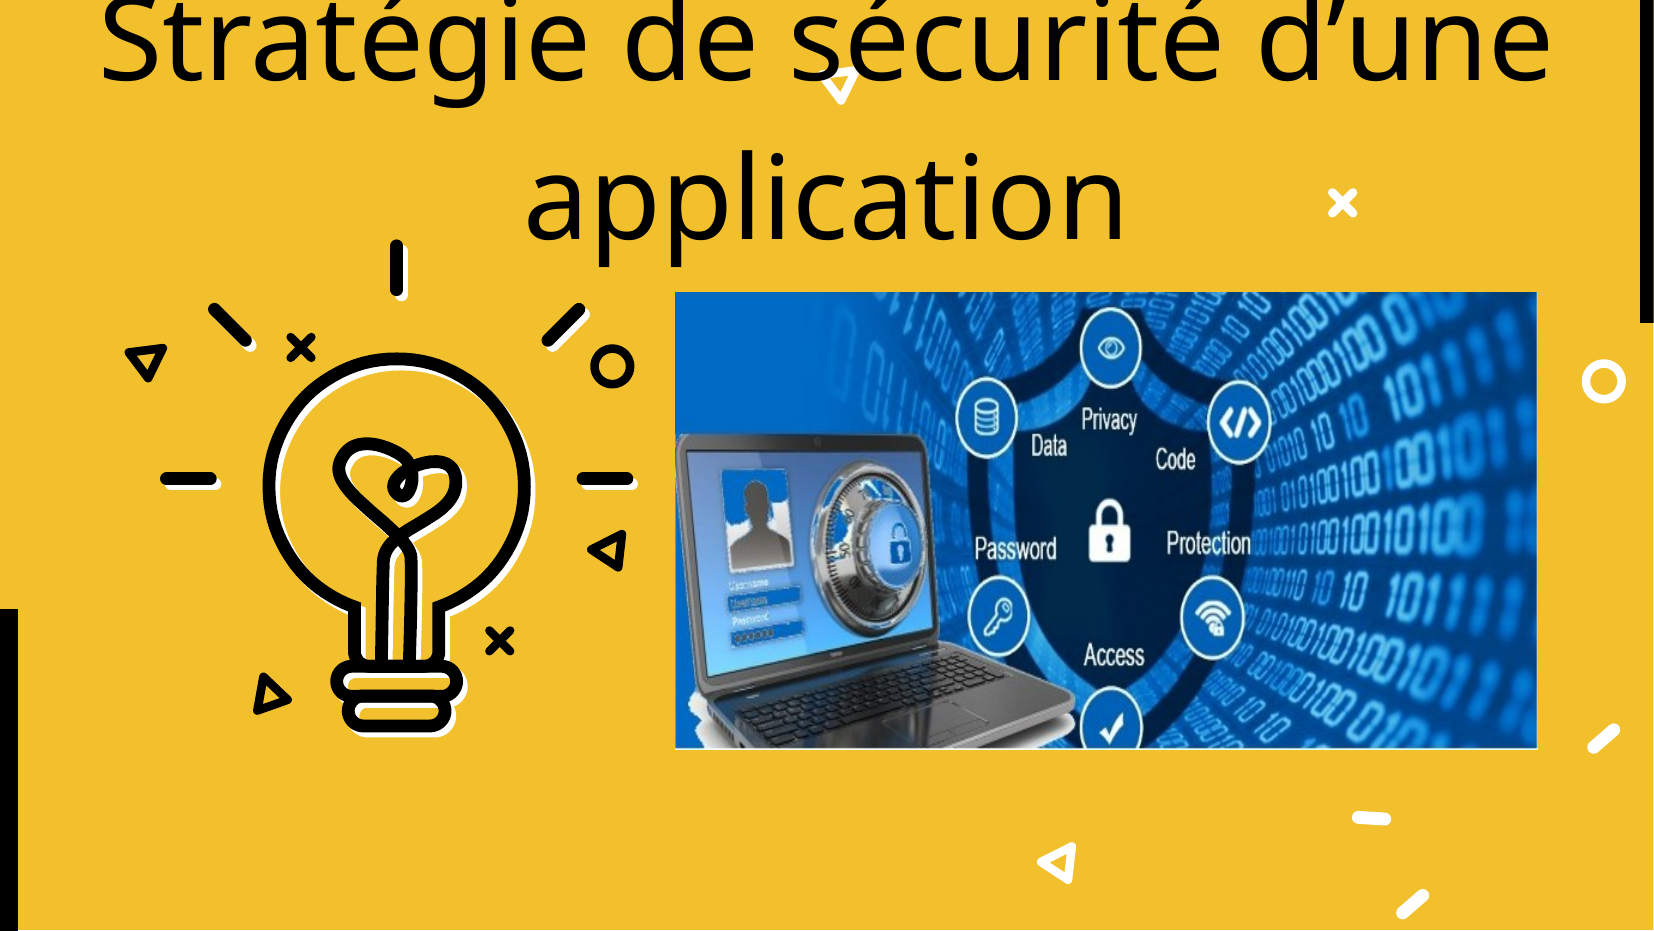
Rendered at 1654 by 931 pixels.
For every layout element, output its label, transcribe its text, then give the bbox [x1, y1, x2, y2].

picture [675, 292, 1538, 751]
title Stratégie de sécurité d’une application [82, 0, 1571, 251]
